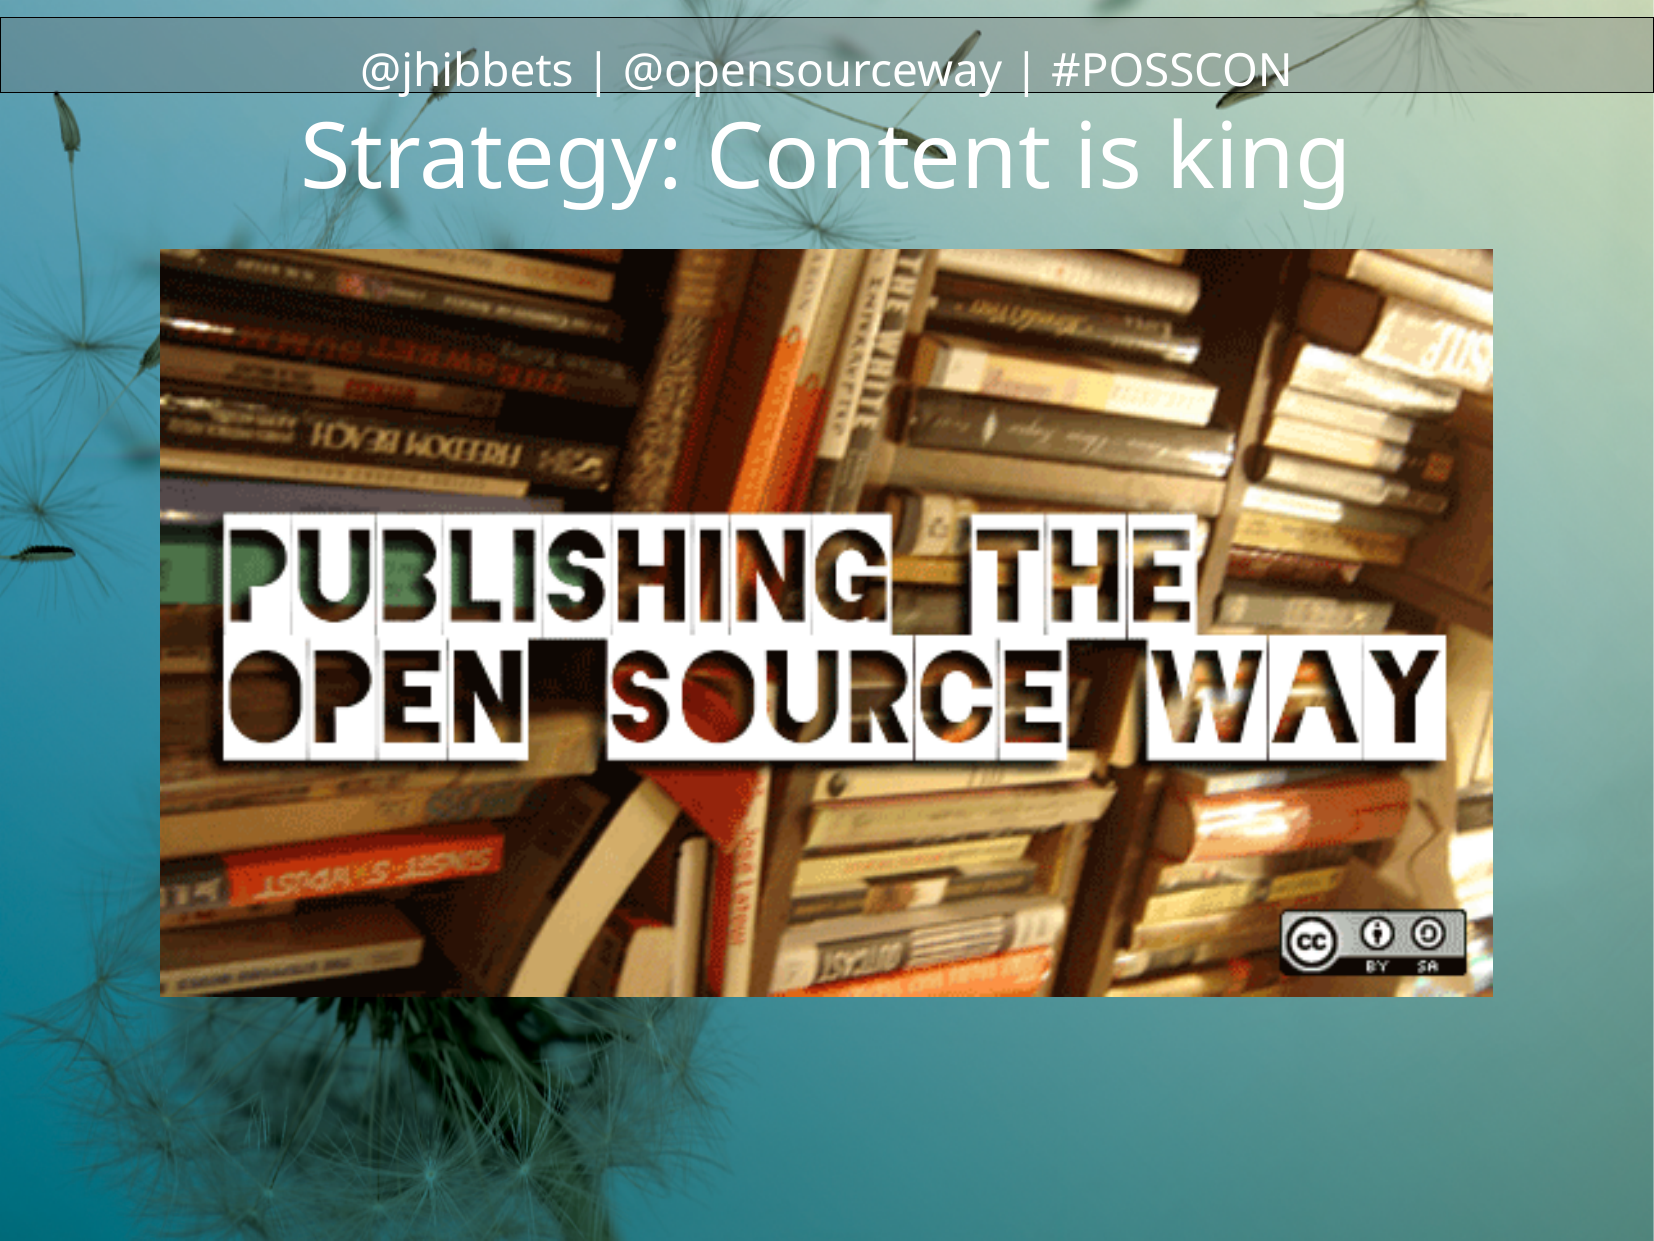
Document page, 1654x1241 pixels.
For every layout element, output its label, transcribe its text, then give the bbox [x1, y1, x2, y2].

picture [0, 93, 1654, 1241]
picture [0, 0, 1654, 17]
title Strategy: Content is king [82, 49, 1571, 257]
